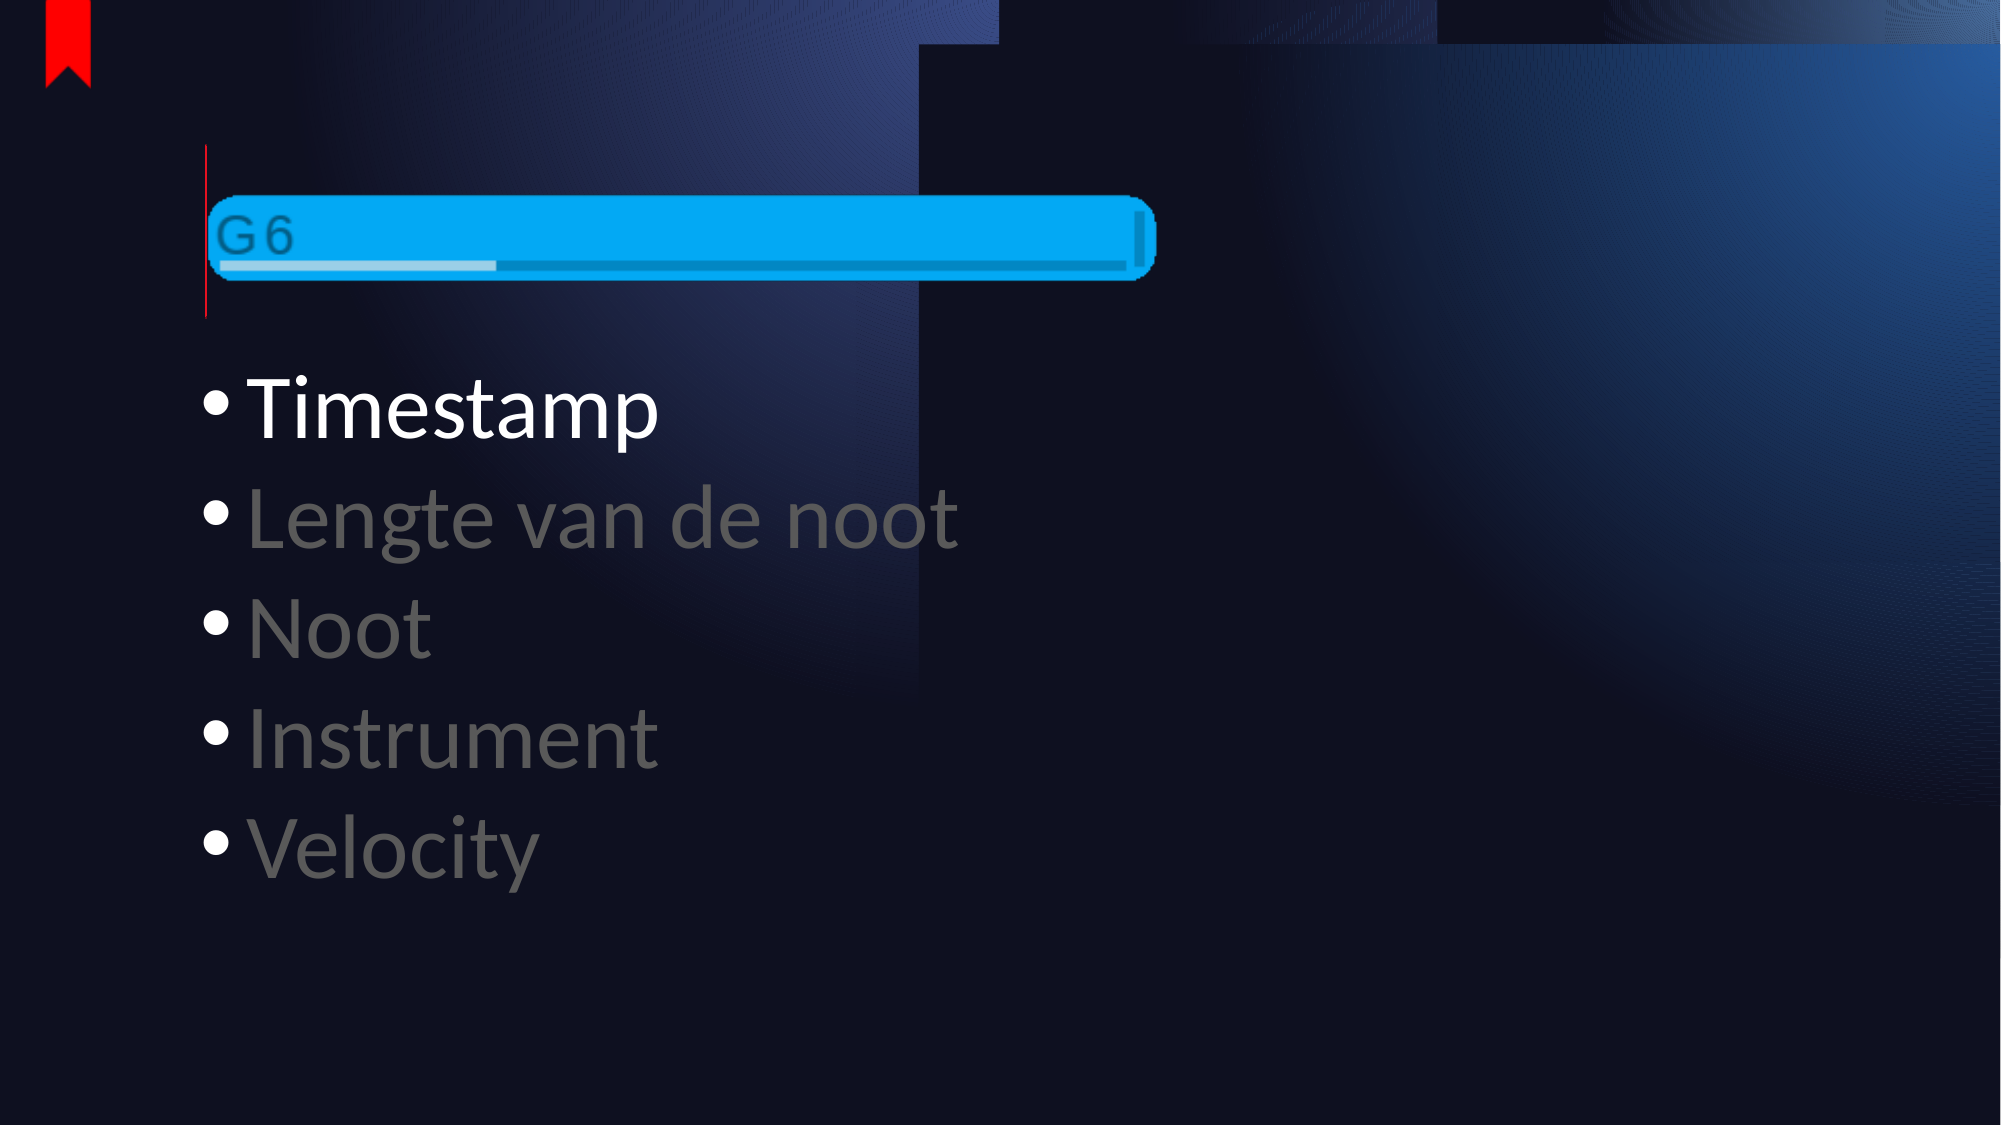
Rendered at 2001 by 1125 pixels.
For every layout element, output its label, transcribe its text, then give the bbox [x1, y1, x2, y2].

picture [198, 144, 1180, 319]
picture [14, 0, 123, 98]
text_box Timestamp Lengte van de noot Noot Instrument Velocity [185, 339, 1236, 910]
